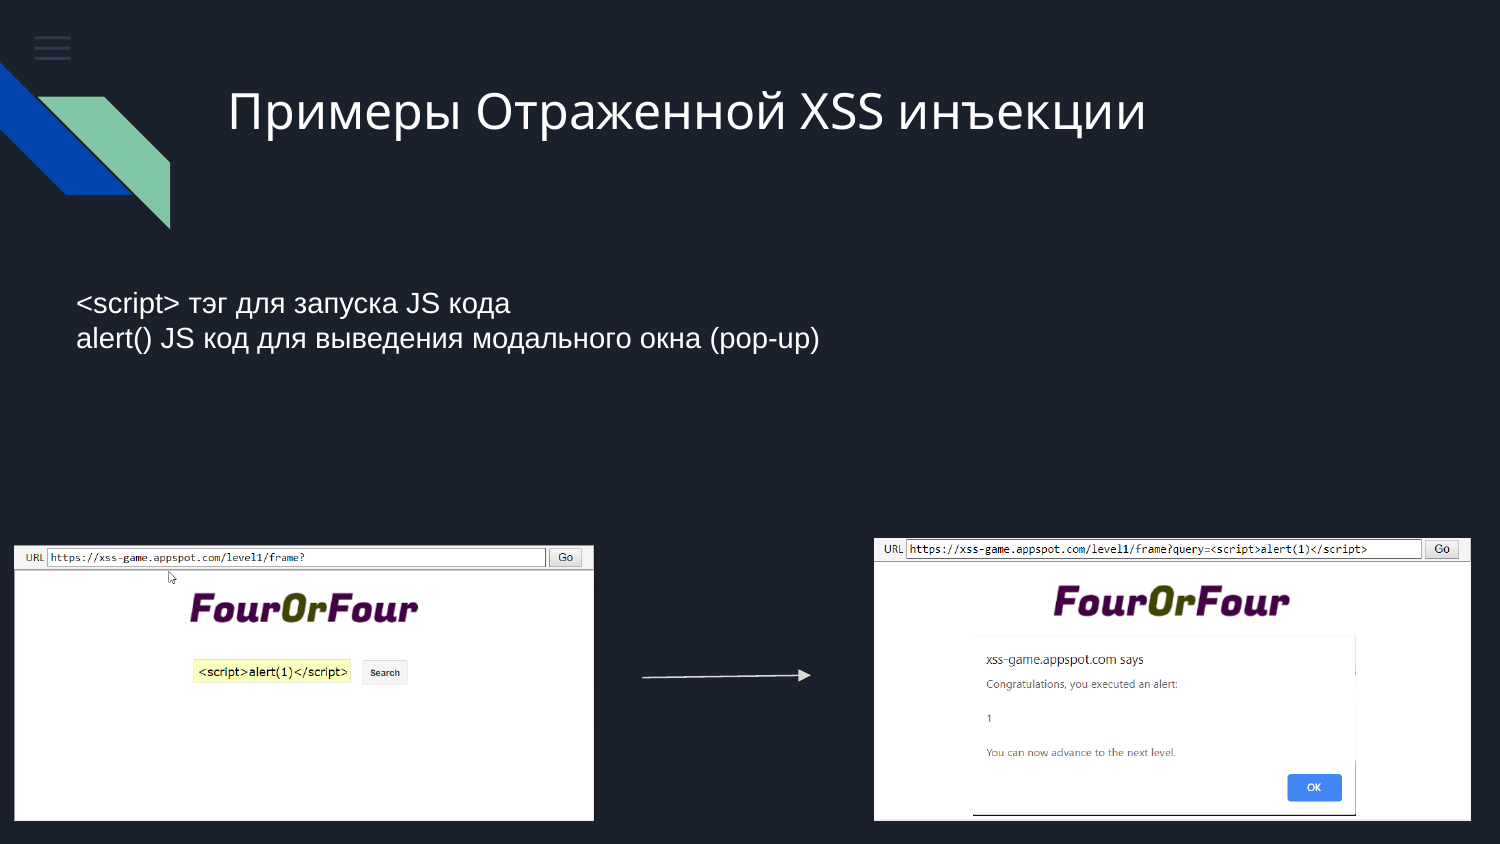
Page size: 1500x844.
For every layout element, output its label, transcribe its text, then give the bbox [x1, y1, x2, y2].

text_box <script> тэг для запуска JS кода alert() JS код для выведения модального окна (pop-up) [61, 269, 902, 487]
picture [874, 538, 1471, 821]
picture [14, 545, 595, 821]
title Примеры Отраженной XSS инъекции [212, 64, 1368, 160]
